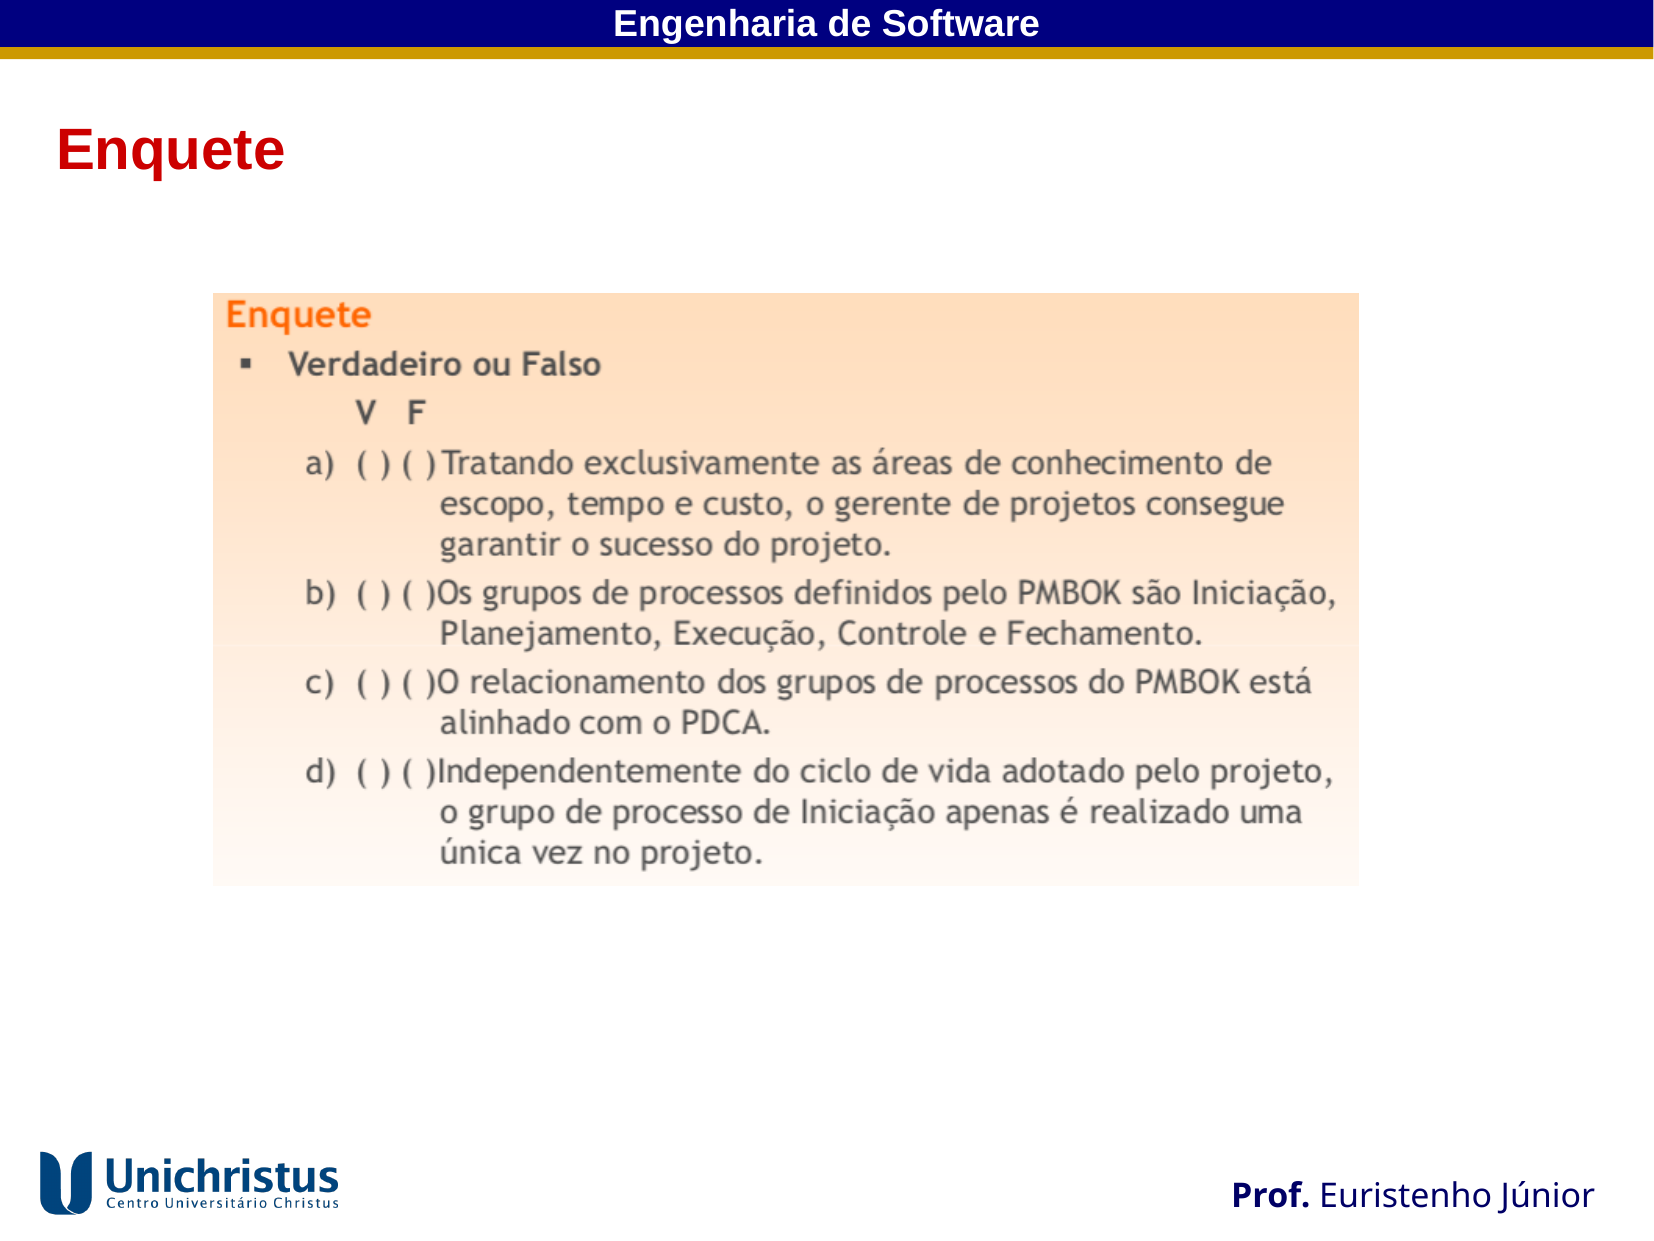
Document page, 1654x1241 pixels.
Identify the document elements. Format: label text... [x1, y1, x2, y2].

text_box Engenharia de Software [0, 0, 1654, 47]
picture [35, 1148, 343, 1217]
text_box [0, 47, 1654, 60]
picture [213, 293, 1359, 886]
text_box Prof. Euristenho Júnior [1216, 1163, 1654, 1224]
text_box Enquete [41, 109, 1636, 254]
